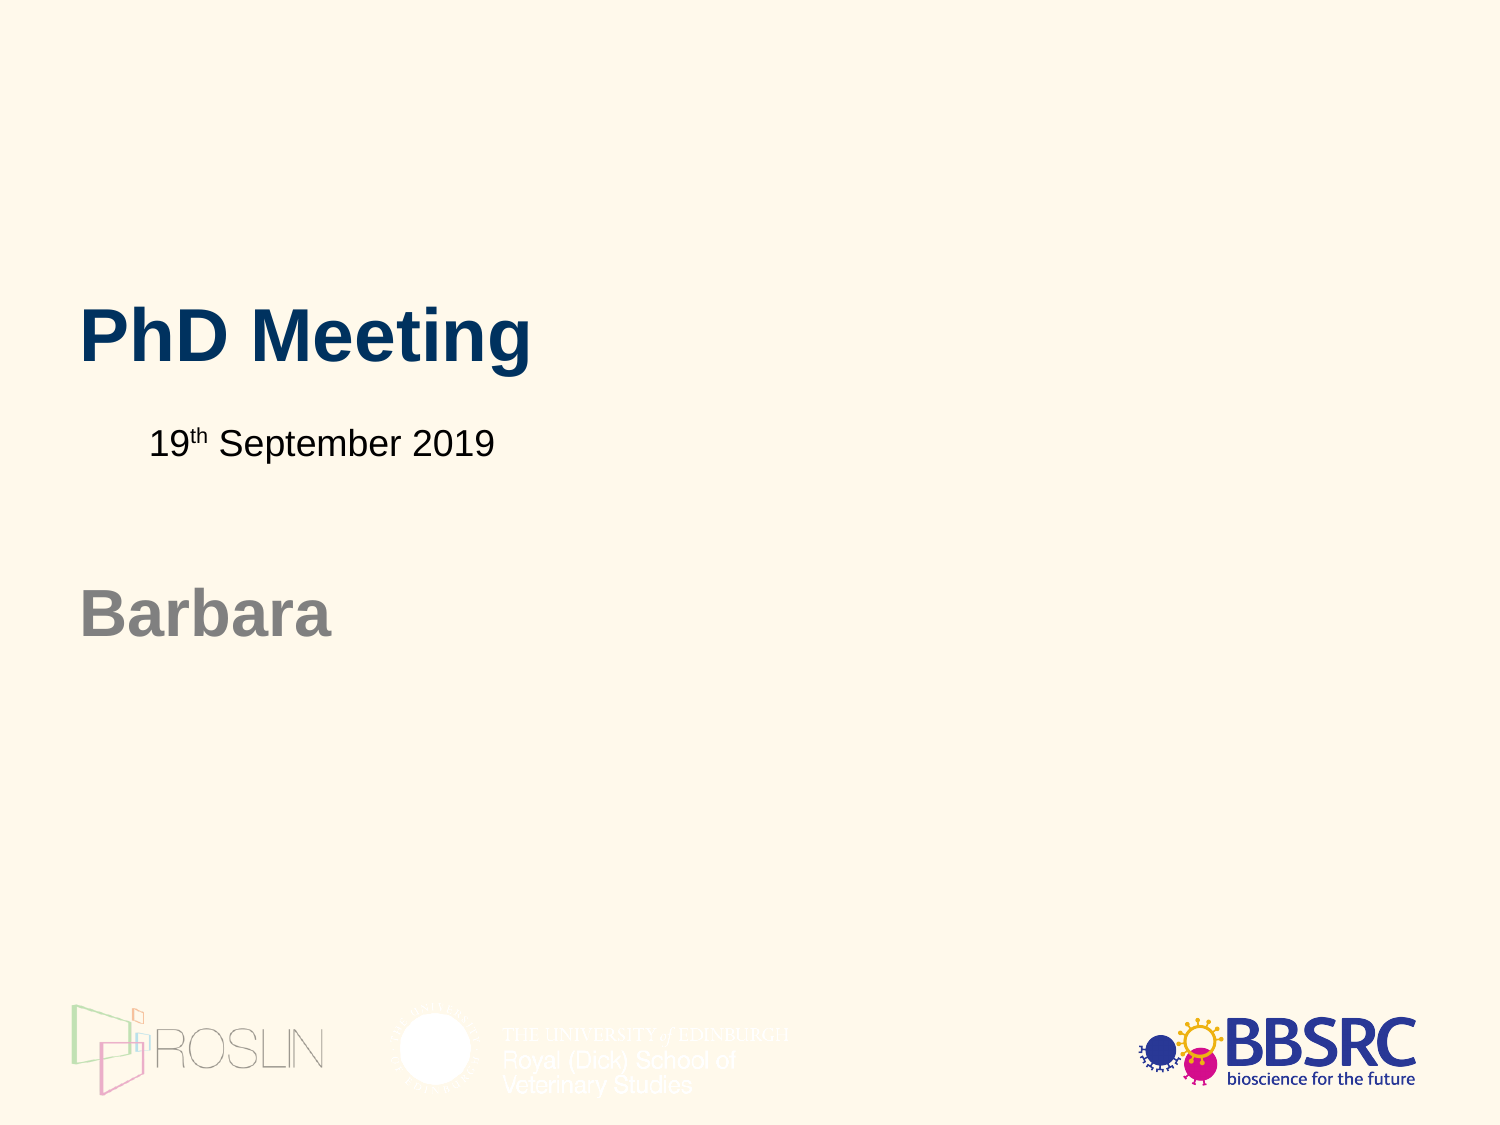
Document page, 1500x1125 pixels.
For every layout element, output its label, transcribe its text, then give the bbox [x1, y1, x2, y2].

list 19th September 2019 [63, 411, 1424, 537]
subtitle Barbara [64, 562, 1424, 965]
title PhD Meeting [64, 278, 1425, 386]
picture [1137, 1014, 1416, 1092]
picture [64, 969, 336, 1118]
